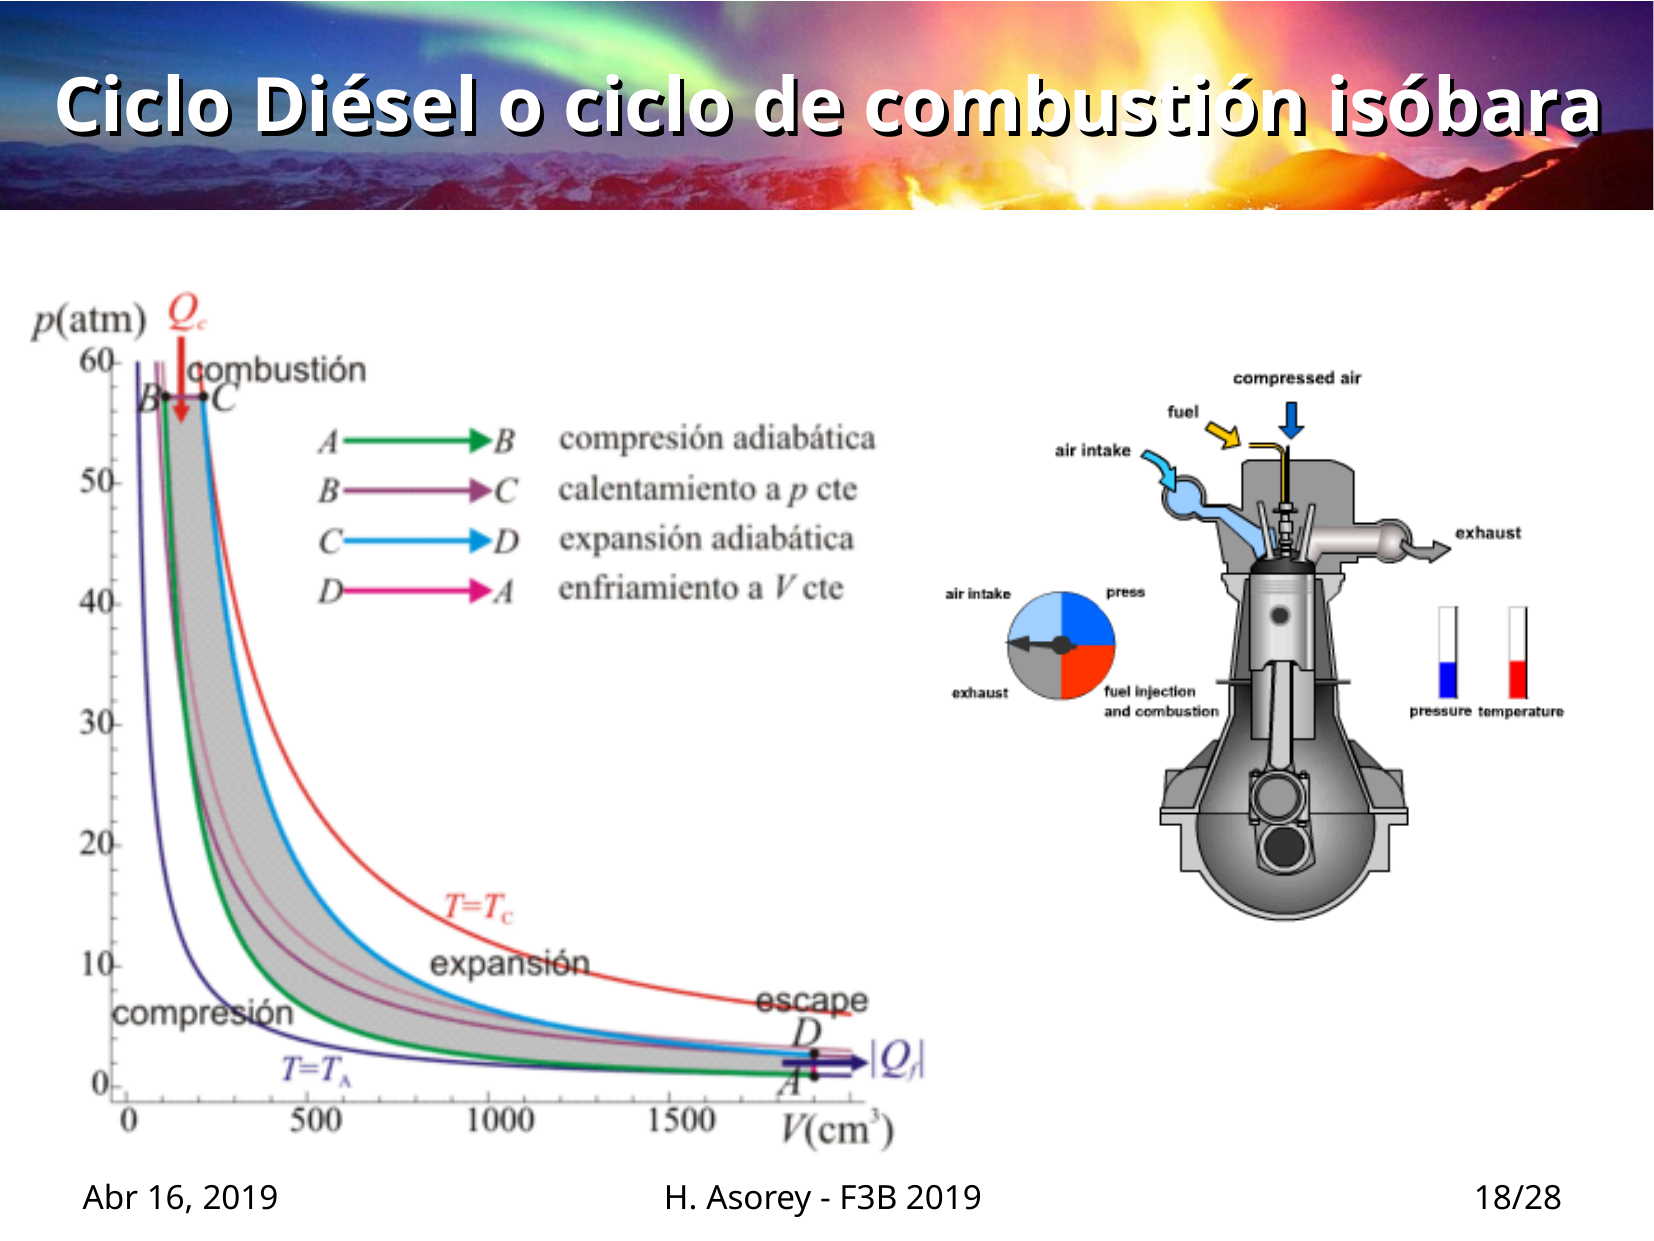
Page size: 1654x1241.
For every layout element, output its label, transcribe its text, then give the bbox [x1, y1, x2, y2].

picture [0, 1, 1654, 210]
title Ciclo Diésel o ciclo de combustión isóbara [45, 15, 1606, 191]
picture [30, 269, 1630, 1171]
